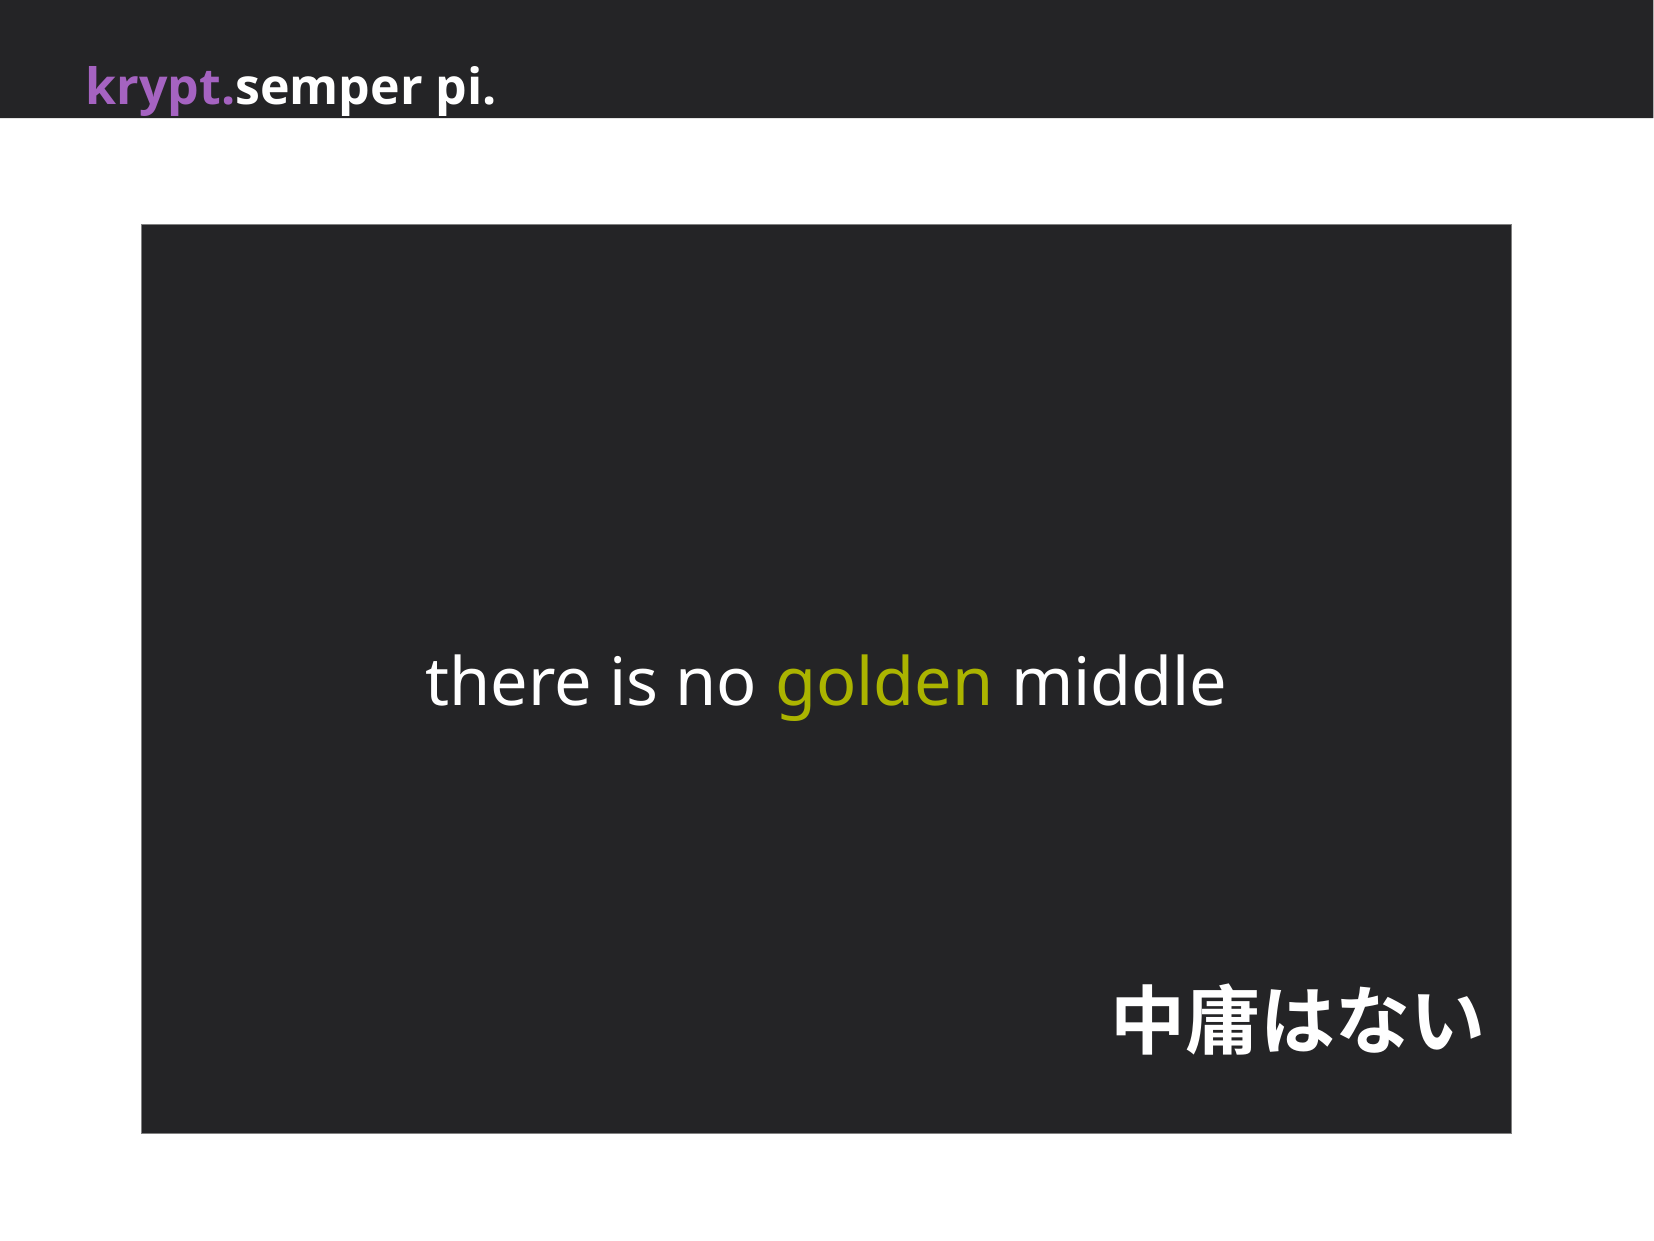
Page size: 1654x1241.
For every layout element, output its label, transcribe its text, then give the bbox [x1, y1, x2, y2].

text_box [0, 0, 1654, 119]
text_box there is no golden middle [141, 224, 1512, 1134]
text_box krypt.semper pi. [70, 43, 544, 119]
text_box 中庸はない [153, 909, 1501, 1123]
